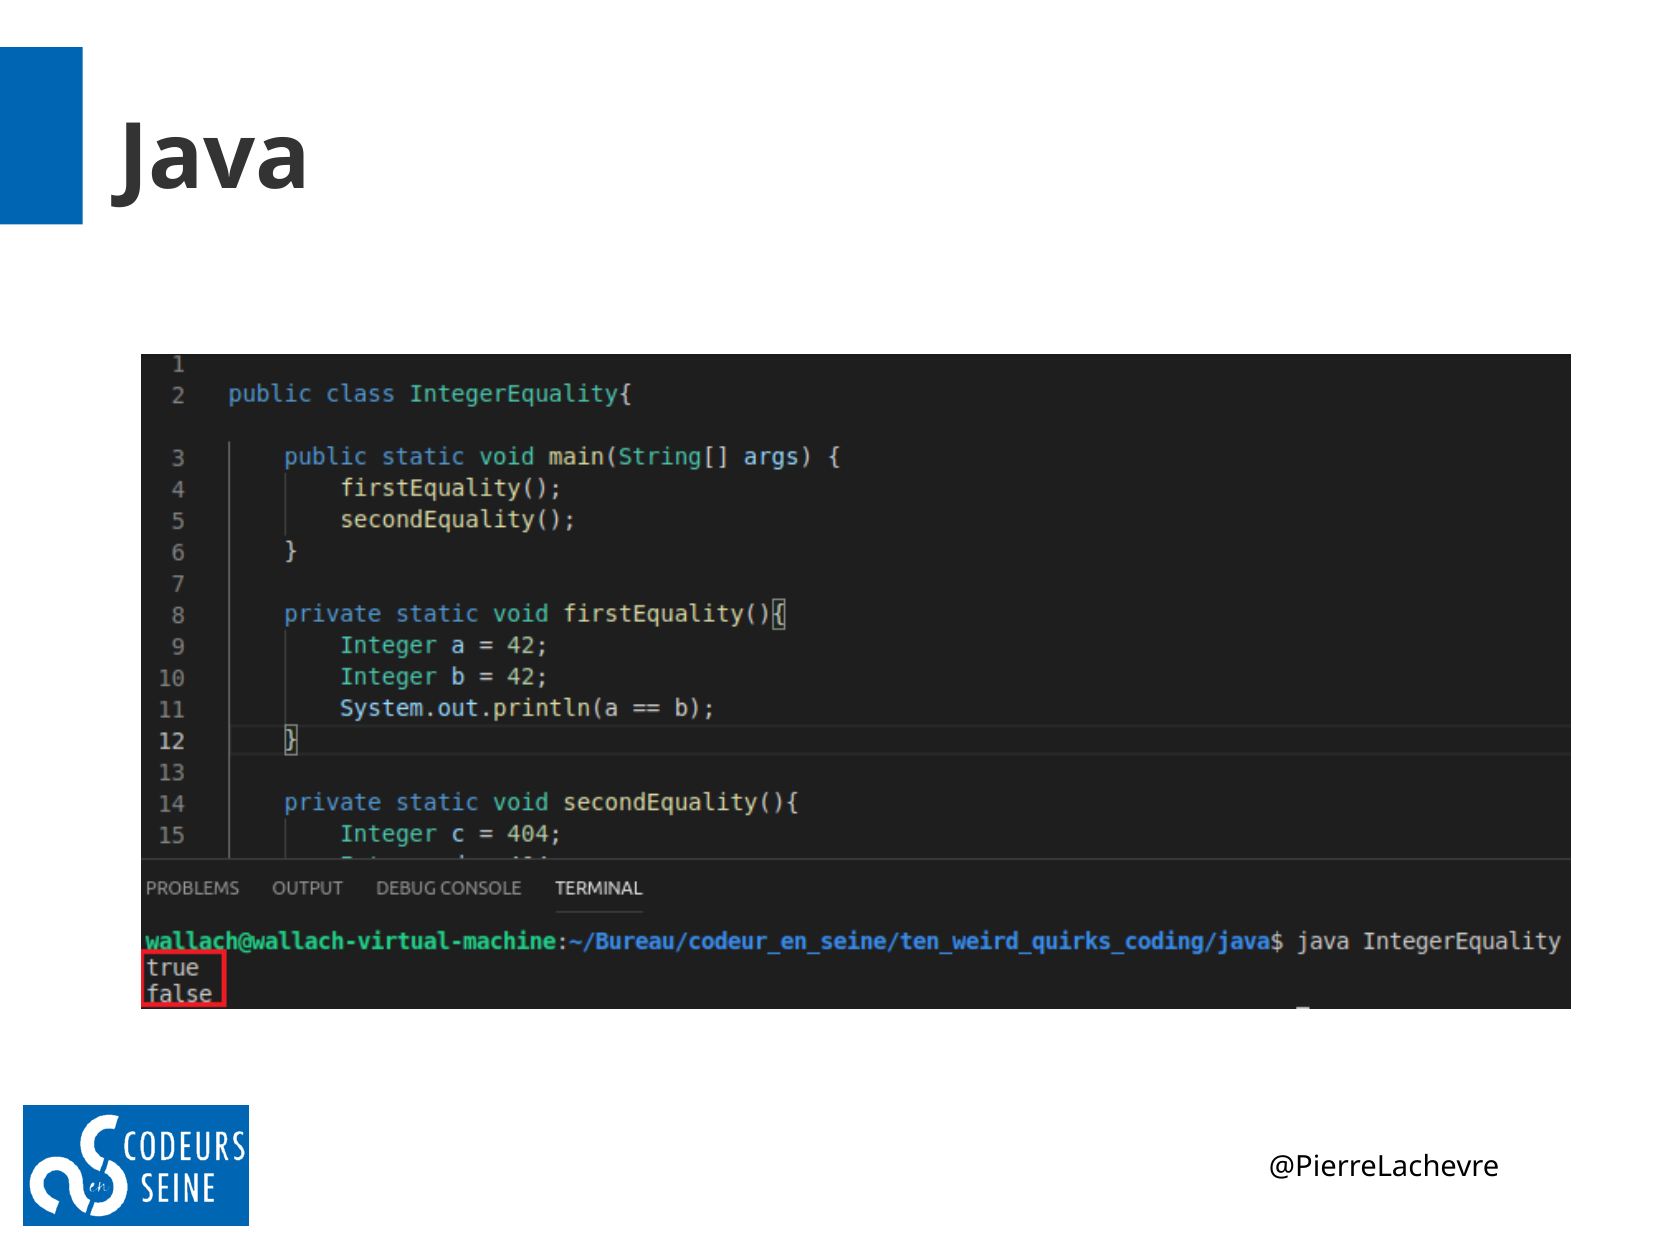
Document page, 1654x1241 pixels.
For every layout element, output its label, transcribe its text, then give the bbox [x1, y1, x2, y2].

picture [23, 1105, 249, 1226]
title Java [118, 49, 1571, 257]
picture [141, 354, 1571, 1009]
